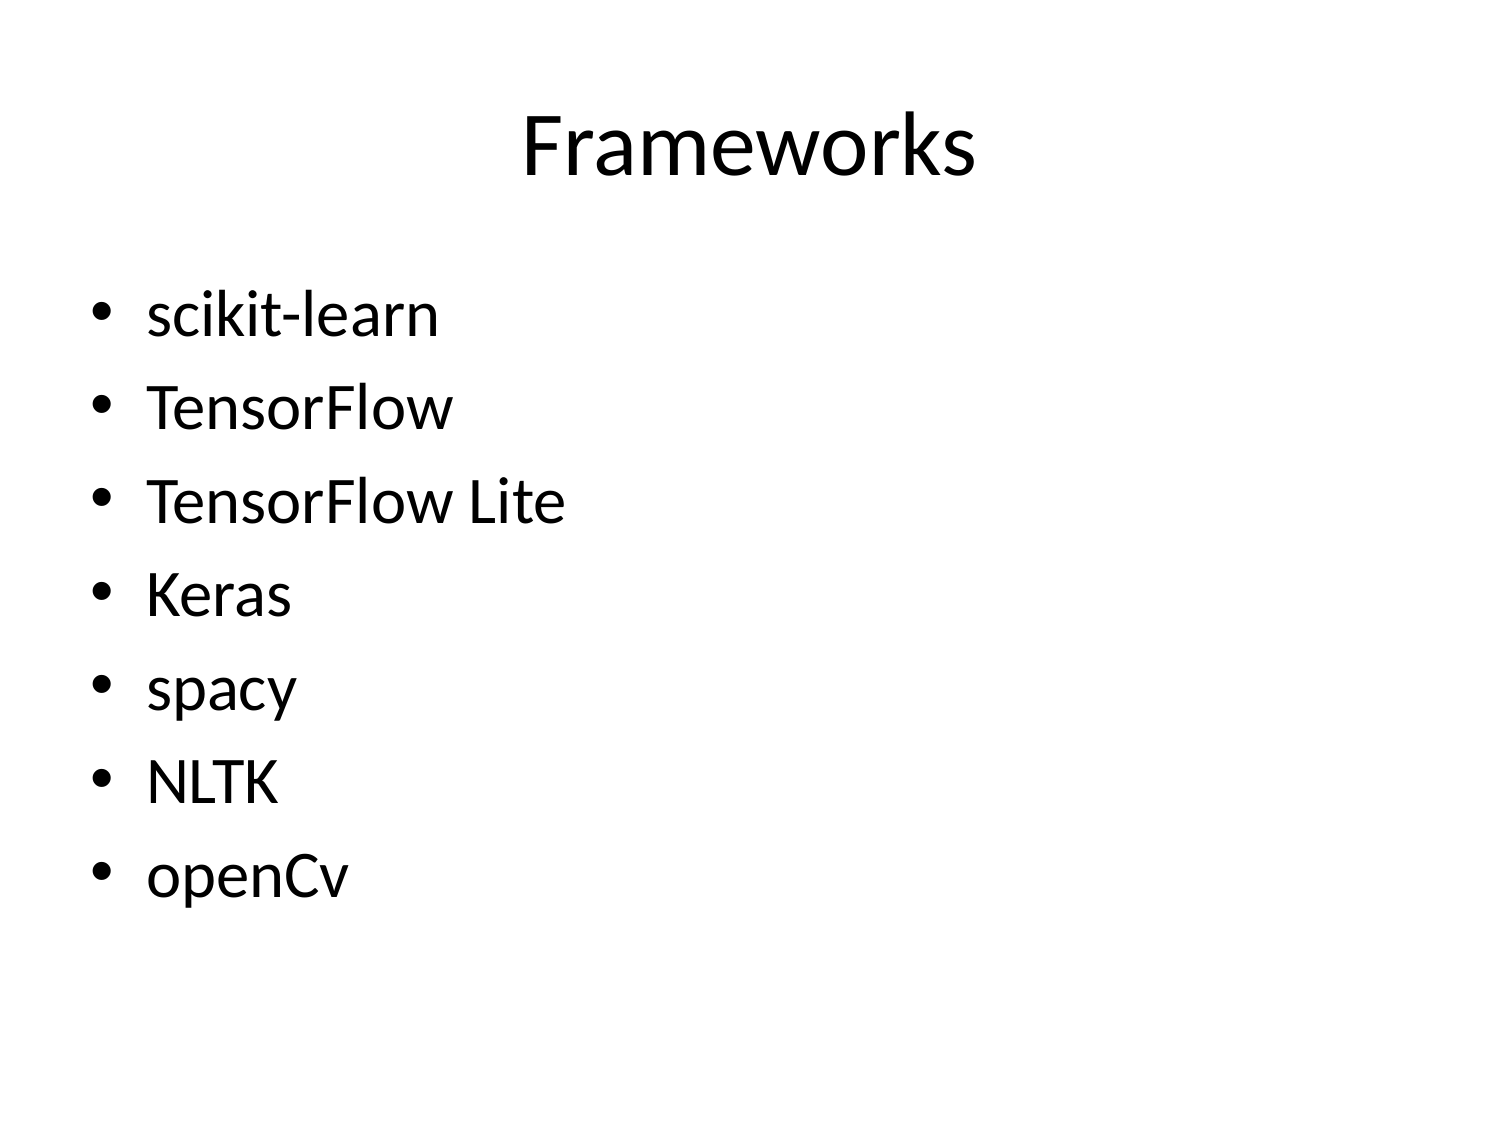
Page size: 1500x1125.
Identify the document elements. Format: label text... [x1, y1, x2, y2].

text_box scikit-learn TensorFlow TensorFlow Lite Keras spacy NLTK openCv [74, 262, 1425, 1005]
text_box Frameworks [74, 45, 1425, 233]
